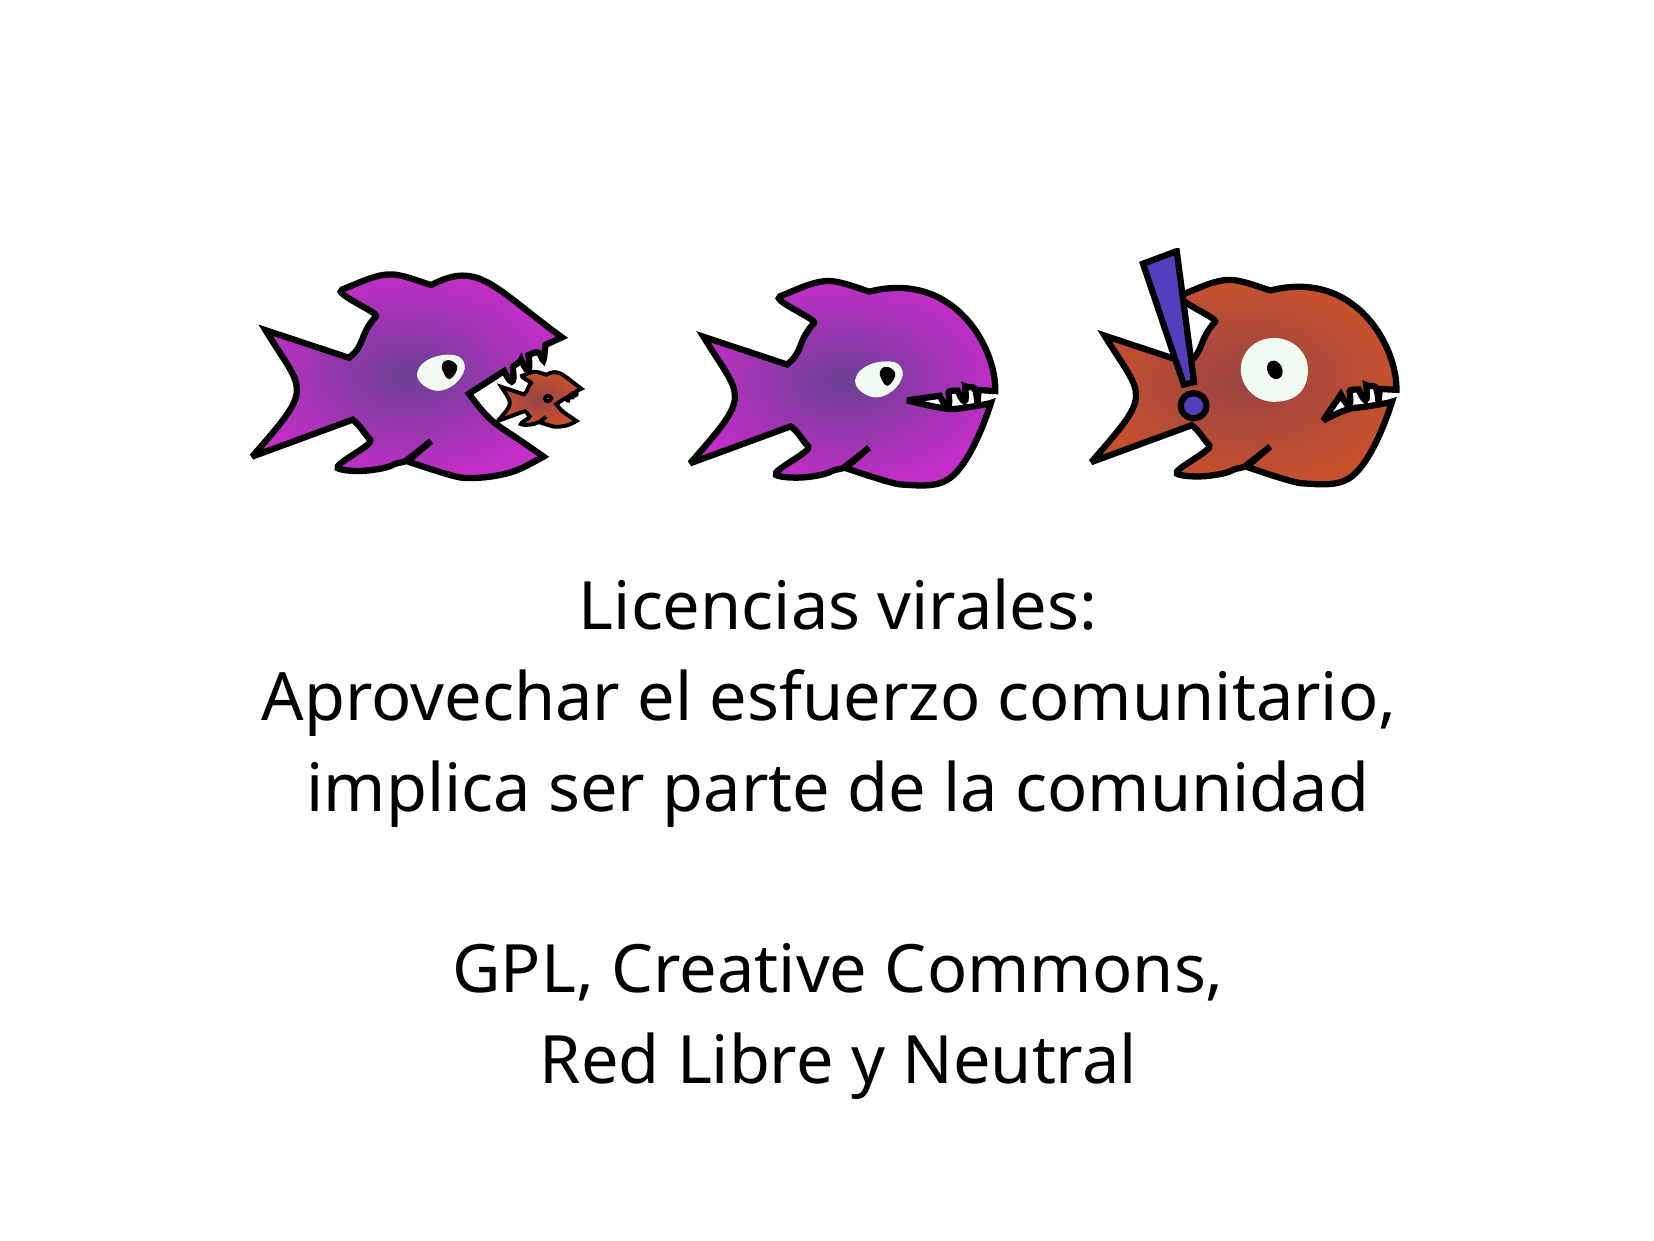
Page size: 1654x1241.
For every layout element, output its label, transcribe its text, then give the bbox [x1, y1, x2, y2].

picture [249, 248, 1400, 489]
text_box Licencias virales: Aprovechar el esfuerzo comunitario, implica ser parte de la comunidad GPL, Creative Commons, Red Libre y Neutral [82, 550, 1595, 1016]
